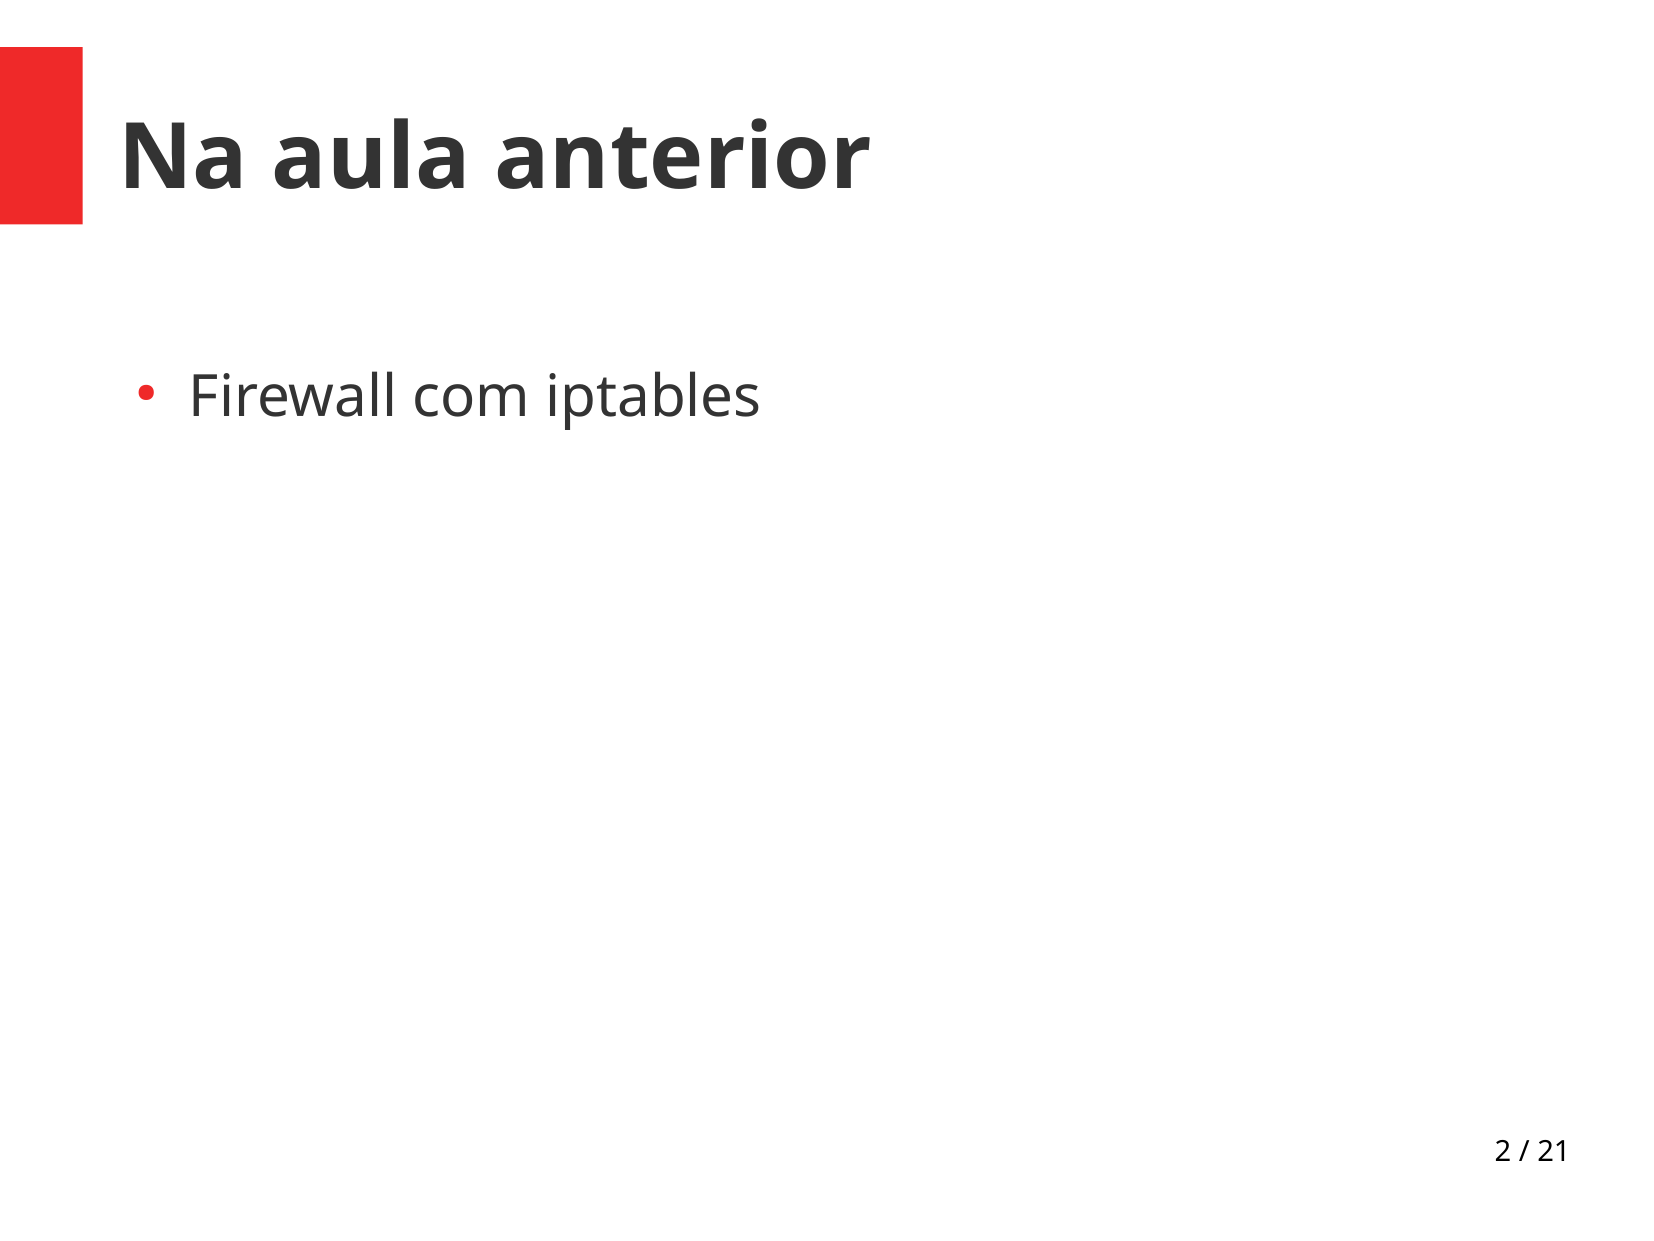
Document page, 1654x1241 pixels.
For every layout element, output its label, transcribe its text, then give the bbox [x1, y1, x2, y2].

title Na aula anterior [118, 49, 1571, 257]
list Firewall com iptables [118, 354, 1536, 1074]
